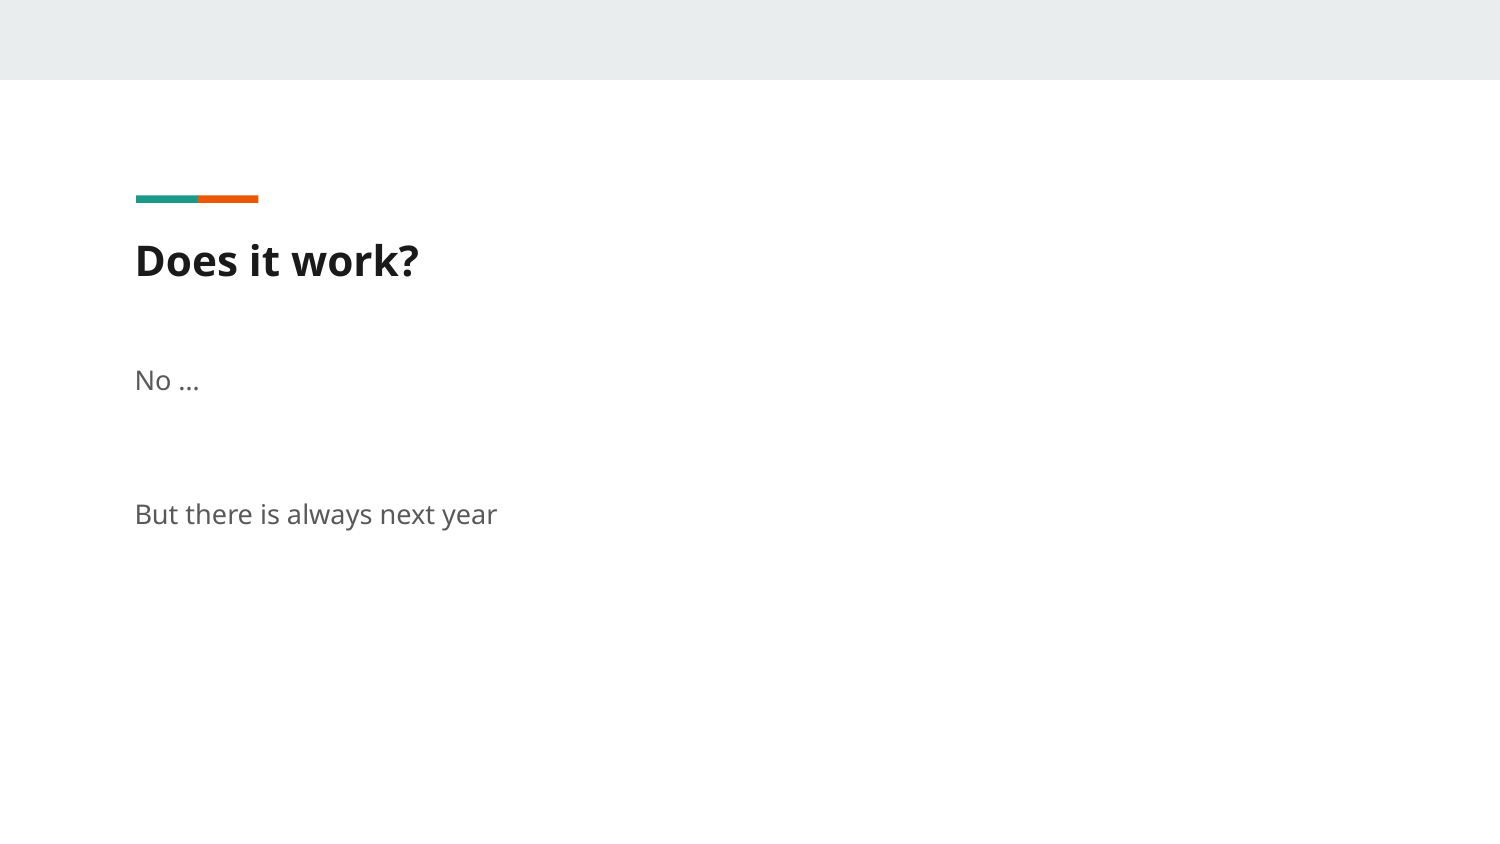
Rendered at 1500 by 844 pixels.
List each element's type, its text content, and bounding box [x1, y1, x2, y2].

list No … But there is always next year [119, 341, 1381, 712]
title Does it work? [119, 216, 1381, 305]
